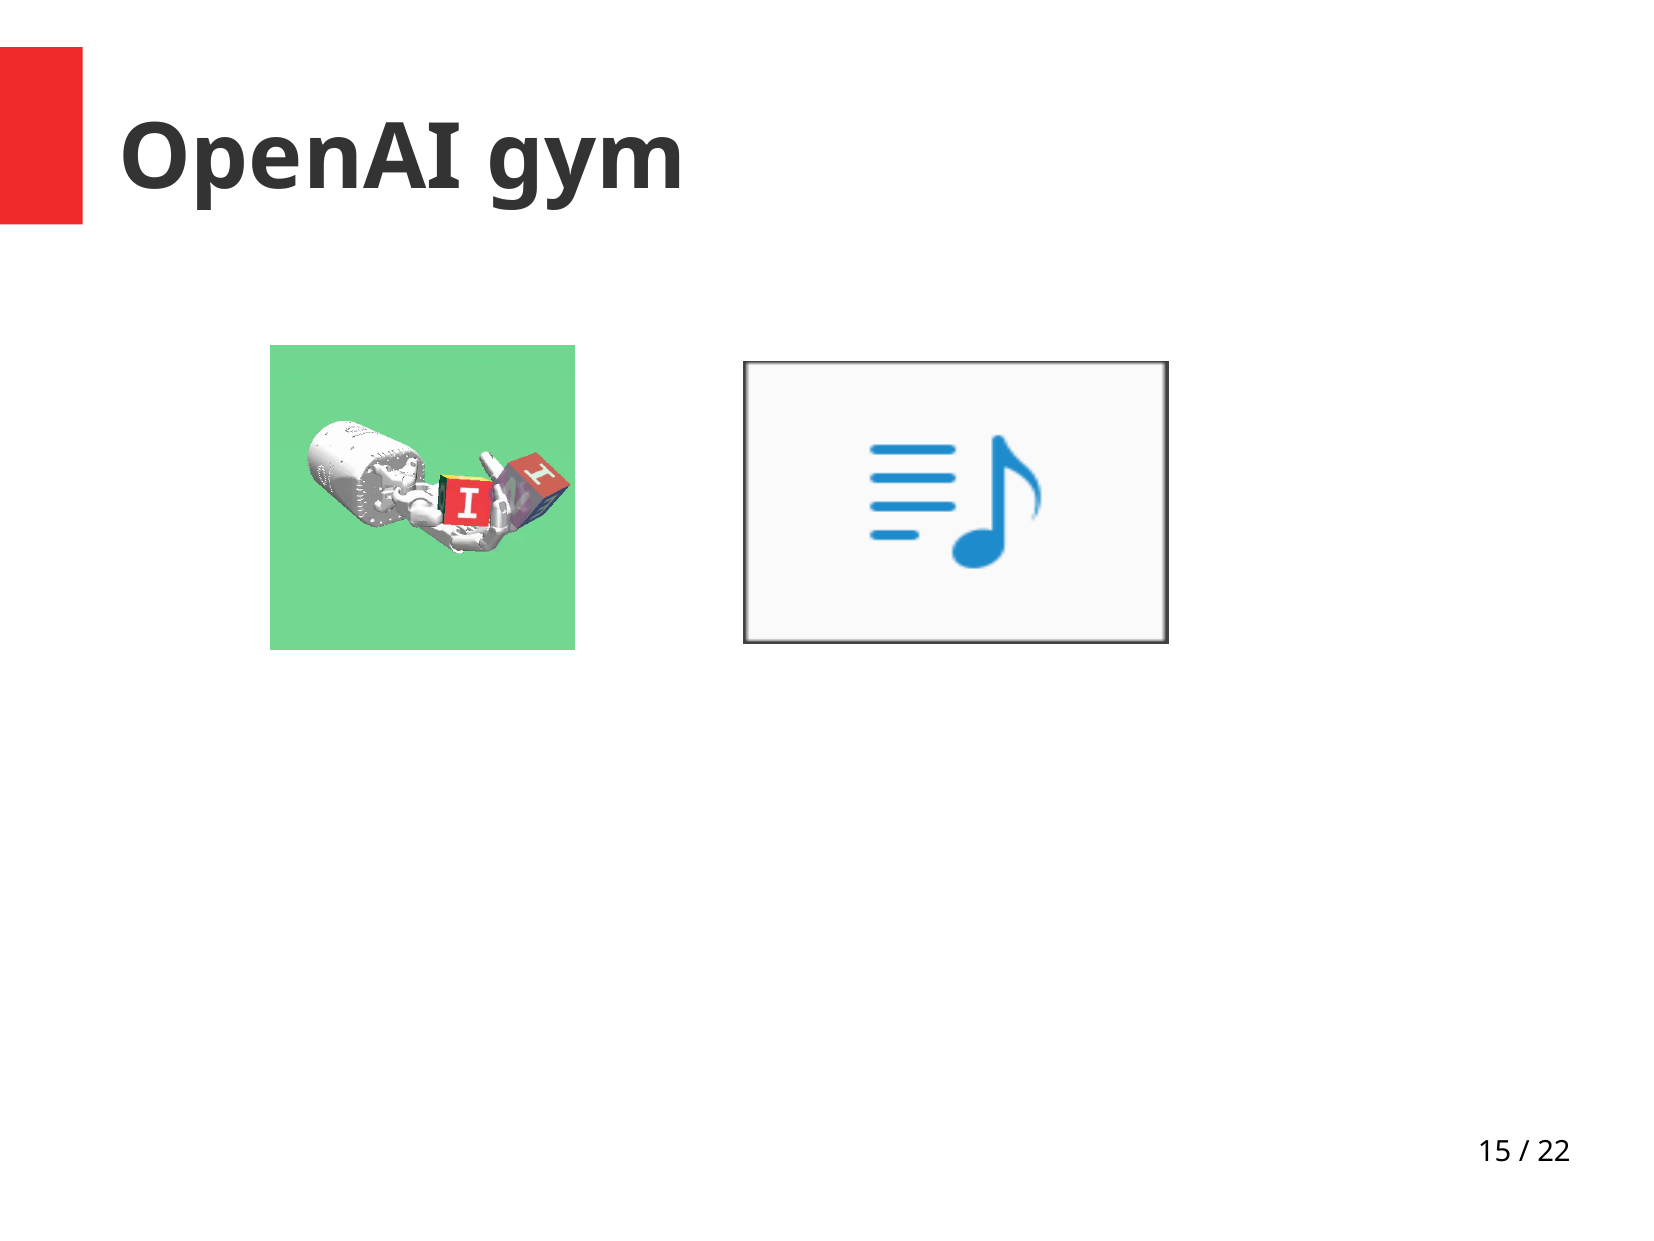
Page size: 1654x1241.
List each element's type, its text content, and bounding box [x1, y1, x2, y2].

text_box [270, 345, 576, 651]
text_box [742, 360, 1171, 646]
title OpenAI gym [118, 49, 1571, 257]
